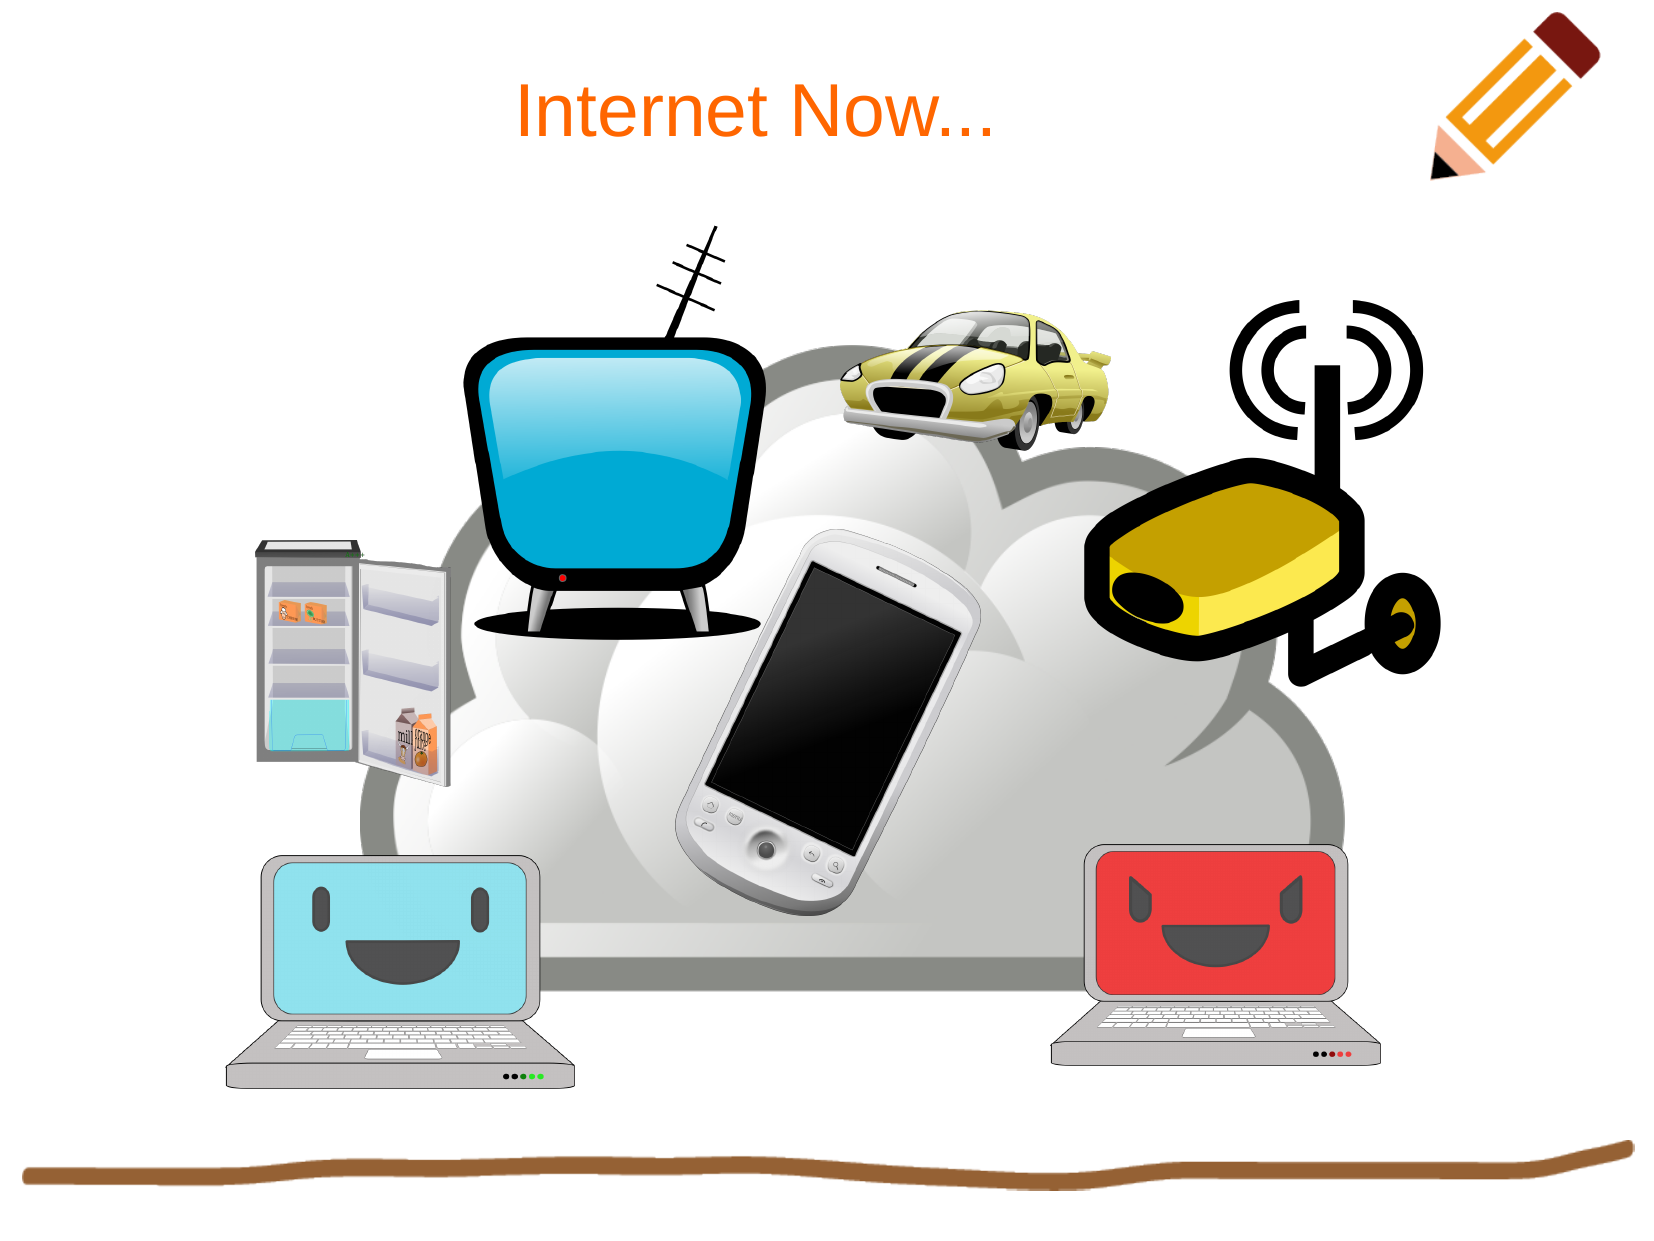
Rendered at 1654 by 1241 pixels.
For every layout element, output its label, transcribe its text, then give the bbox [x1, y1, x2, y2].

title Internet Now... [82, 49, 1430, 172]
picture [225, 225, 1441, 1089]
picture [1430, 12, 1601, 181]
picture [22, 1140, 1635, 1191]
